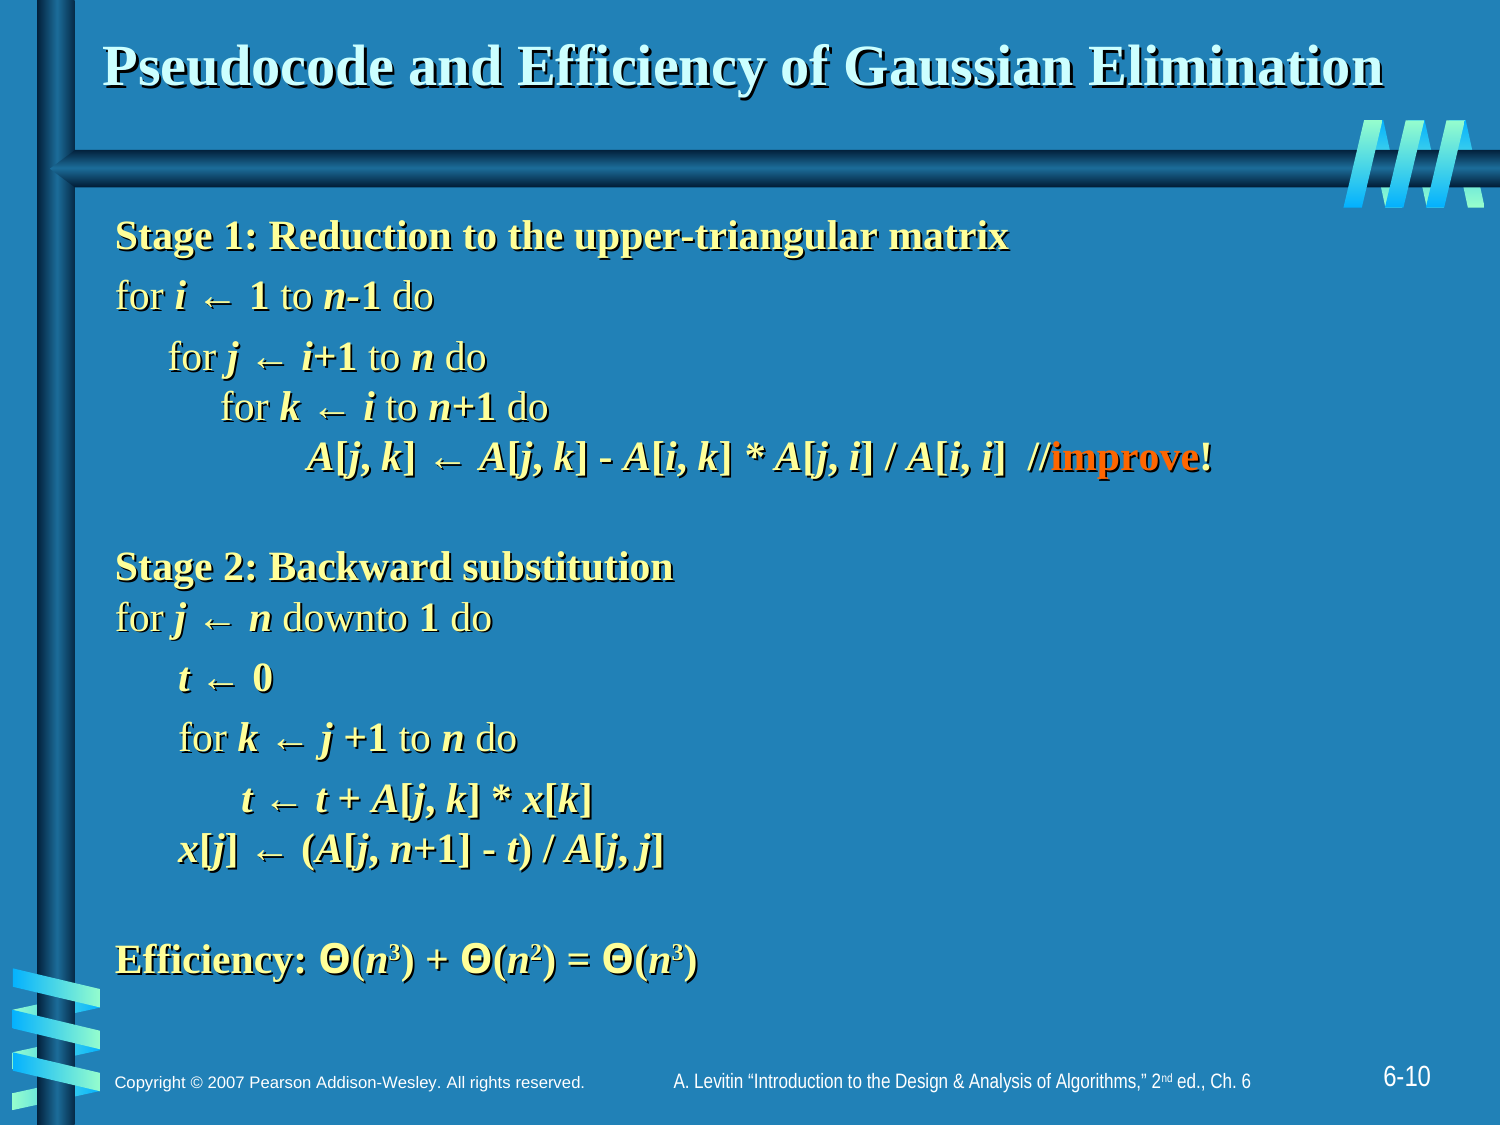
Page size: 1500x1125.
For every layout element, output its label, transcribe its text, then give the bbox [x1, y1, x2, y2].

list Stage 1: Reduction to the upper-triangular matrix for i ← 1 to n-1 do for j ← i+1 to n do for k ← i to n+1 do A[j, k] ← A[j, k] - A[i, k] * A[j, i] / A[i, i] //improve! Stage 2: Backward substitution for j ← n downto 1 do t ← 0 for k ← j +1 to n do t ← t + A[j, k] * x[k] x[j] ← (A[j, n+1] - t) / A[j, j] Efficiency: Θ(n3) + Θ(n2) = Θ(n3) [99, 199, 1463, 1125]
title Pseudocode and Efficiency of Gaussian Elimination [87, 37, 1500, 88]
